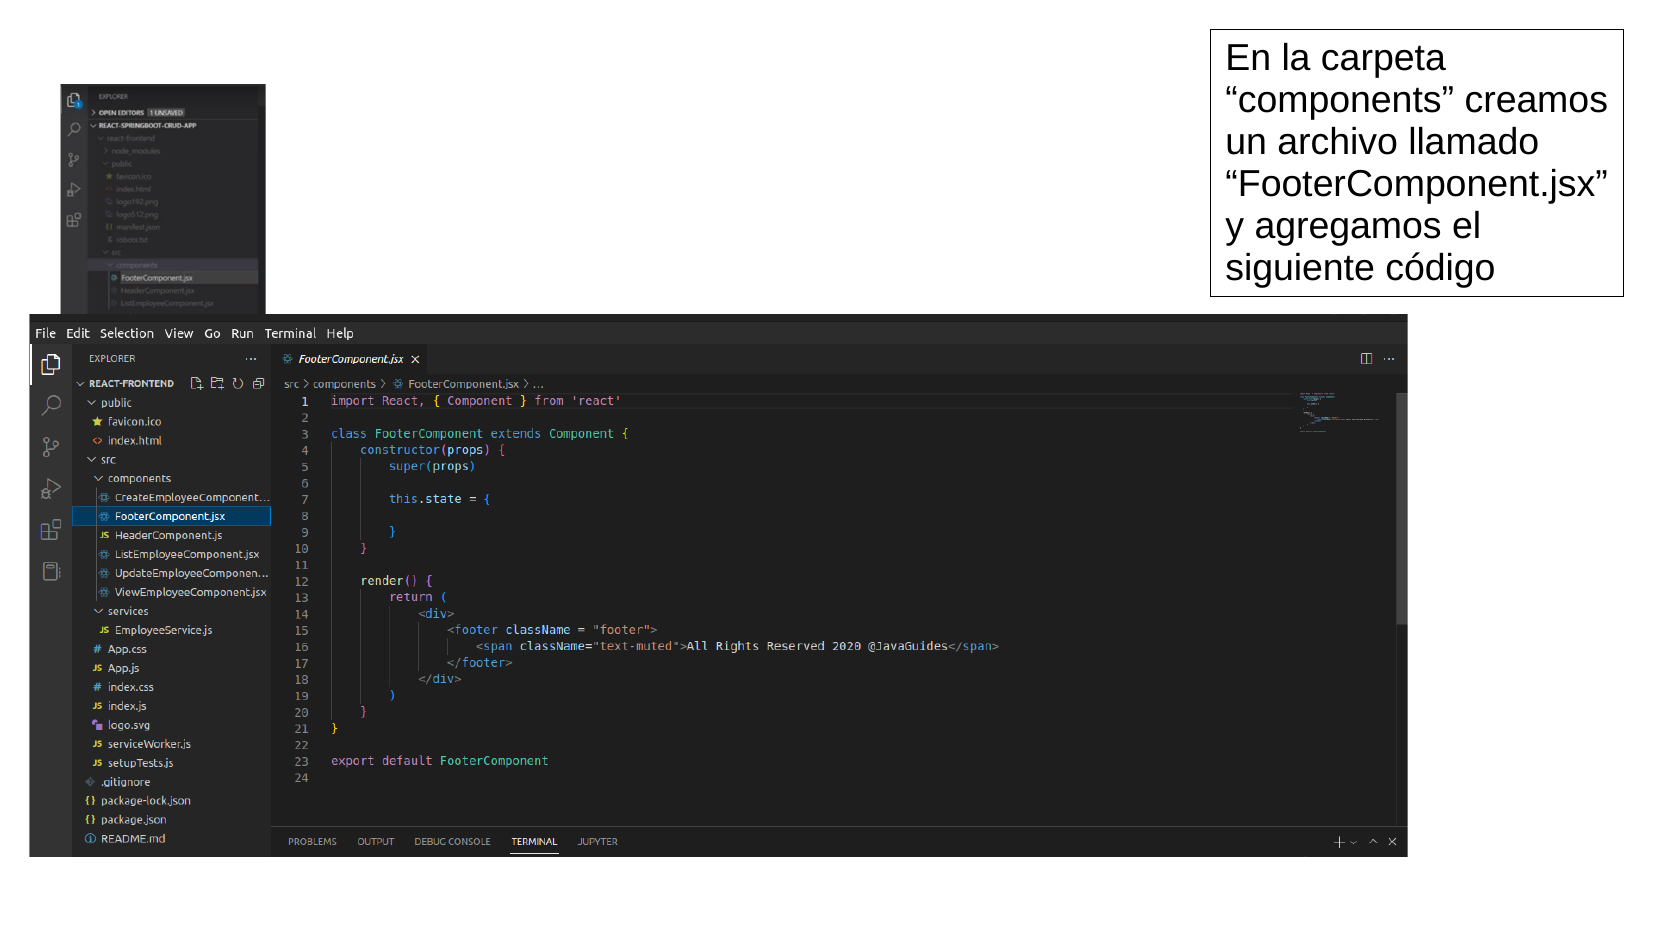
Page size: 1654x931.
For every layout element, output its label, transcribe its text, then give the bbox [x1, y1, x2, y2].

picture [29, 84, 1408, 857]
text_box En la carpeta “components” creamos un archivo llamado “FooterComponent.jsx” y agregamos el siguiente código [1210, 29, 1624, 297]
